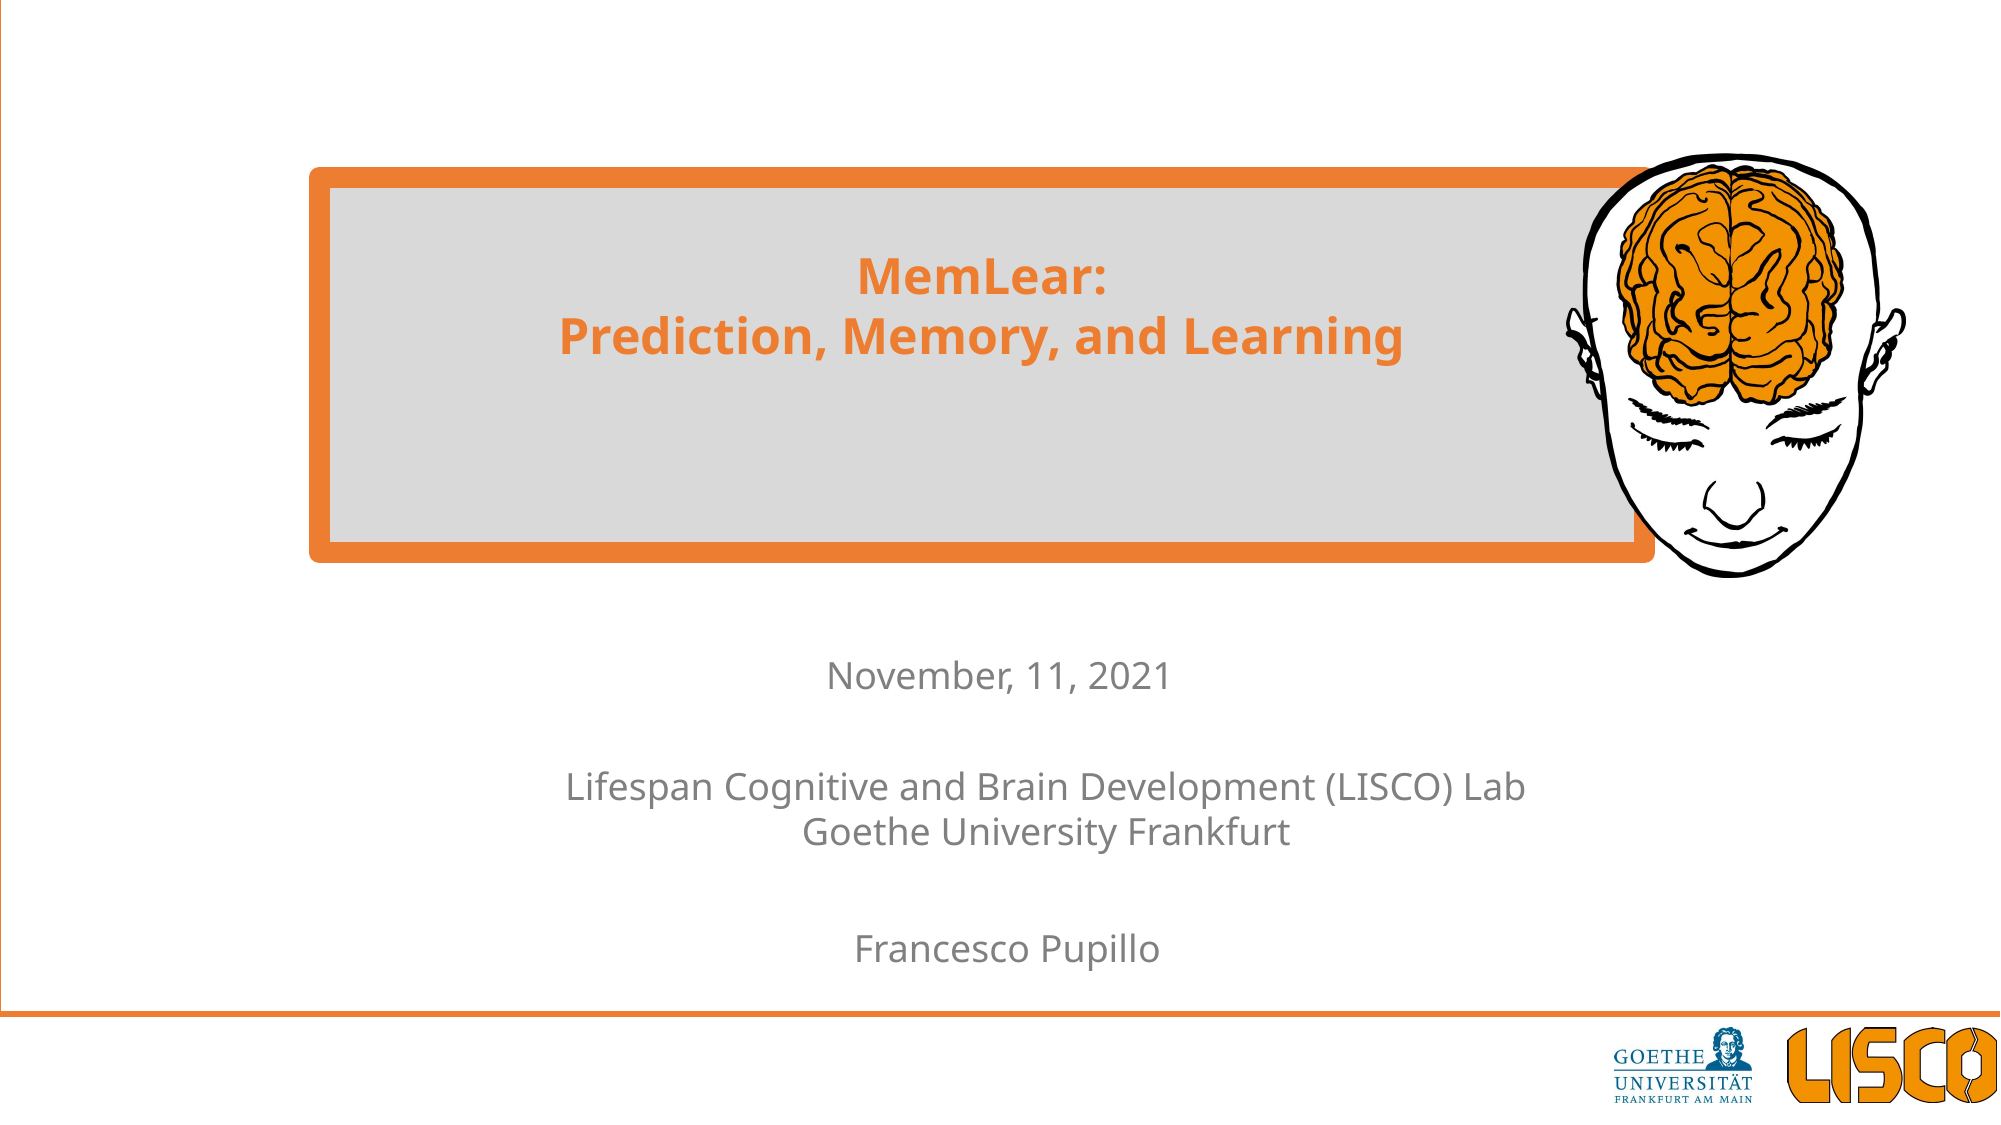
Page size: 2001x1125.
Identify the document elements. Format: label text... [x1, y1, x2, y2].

picture [1614, 1027, 1752, 1103]
text_box Lifespan Cognitive and Brain Development (LISCO) Lab Goethe University Frankfurt [550, 755, 1543, 861]
picture [1565, 153, 1906, 579]
picture [1787, 1027, 1997, 1103]
text_box Francesco Pupillo [838, 917, 1176, 978]
text_box MemLear: Prediction, Memory, and Learning [319, 177, 1565, 553]
picture [1733, 1027, 1752, 1067]
text_box November, 11, 2021 [811, 644, 1189, 705]
